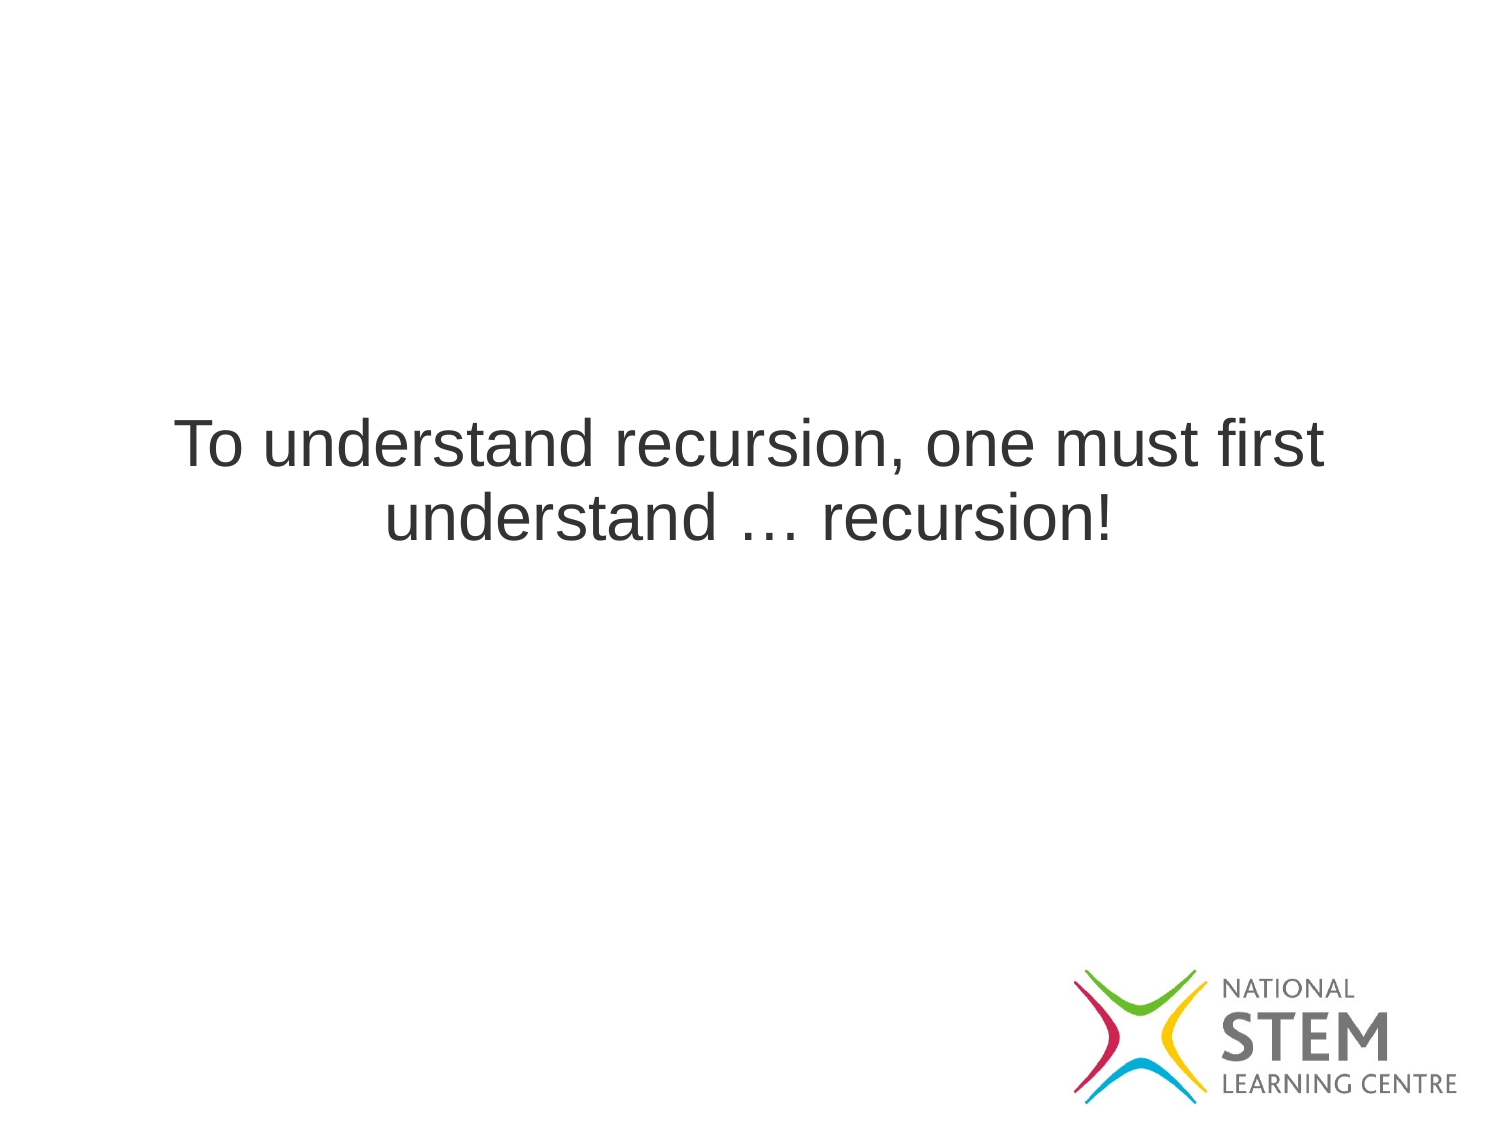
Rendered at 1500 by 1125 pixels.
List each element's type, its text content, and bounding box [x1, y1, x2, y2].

subtitle To understand recursion, one must first understand … recursion! [75, 44, 1425, 916]
picture [1057, 953, 1472, 1120]
